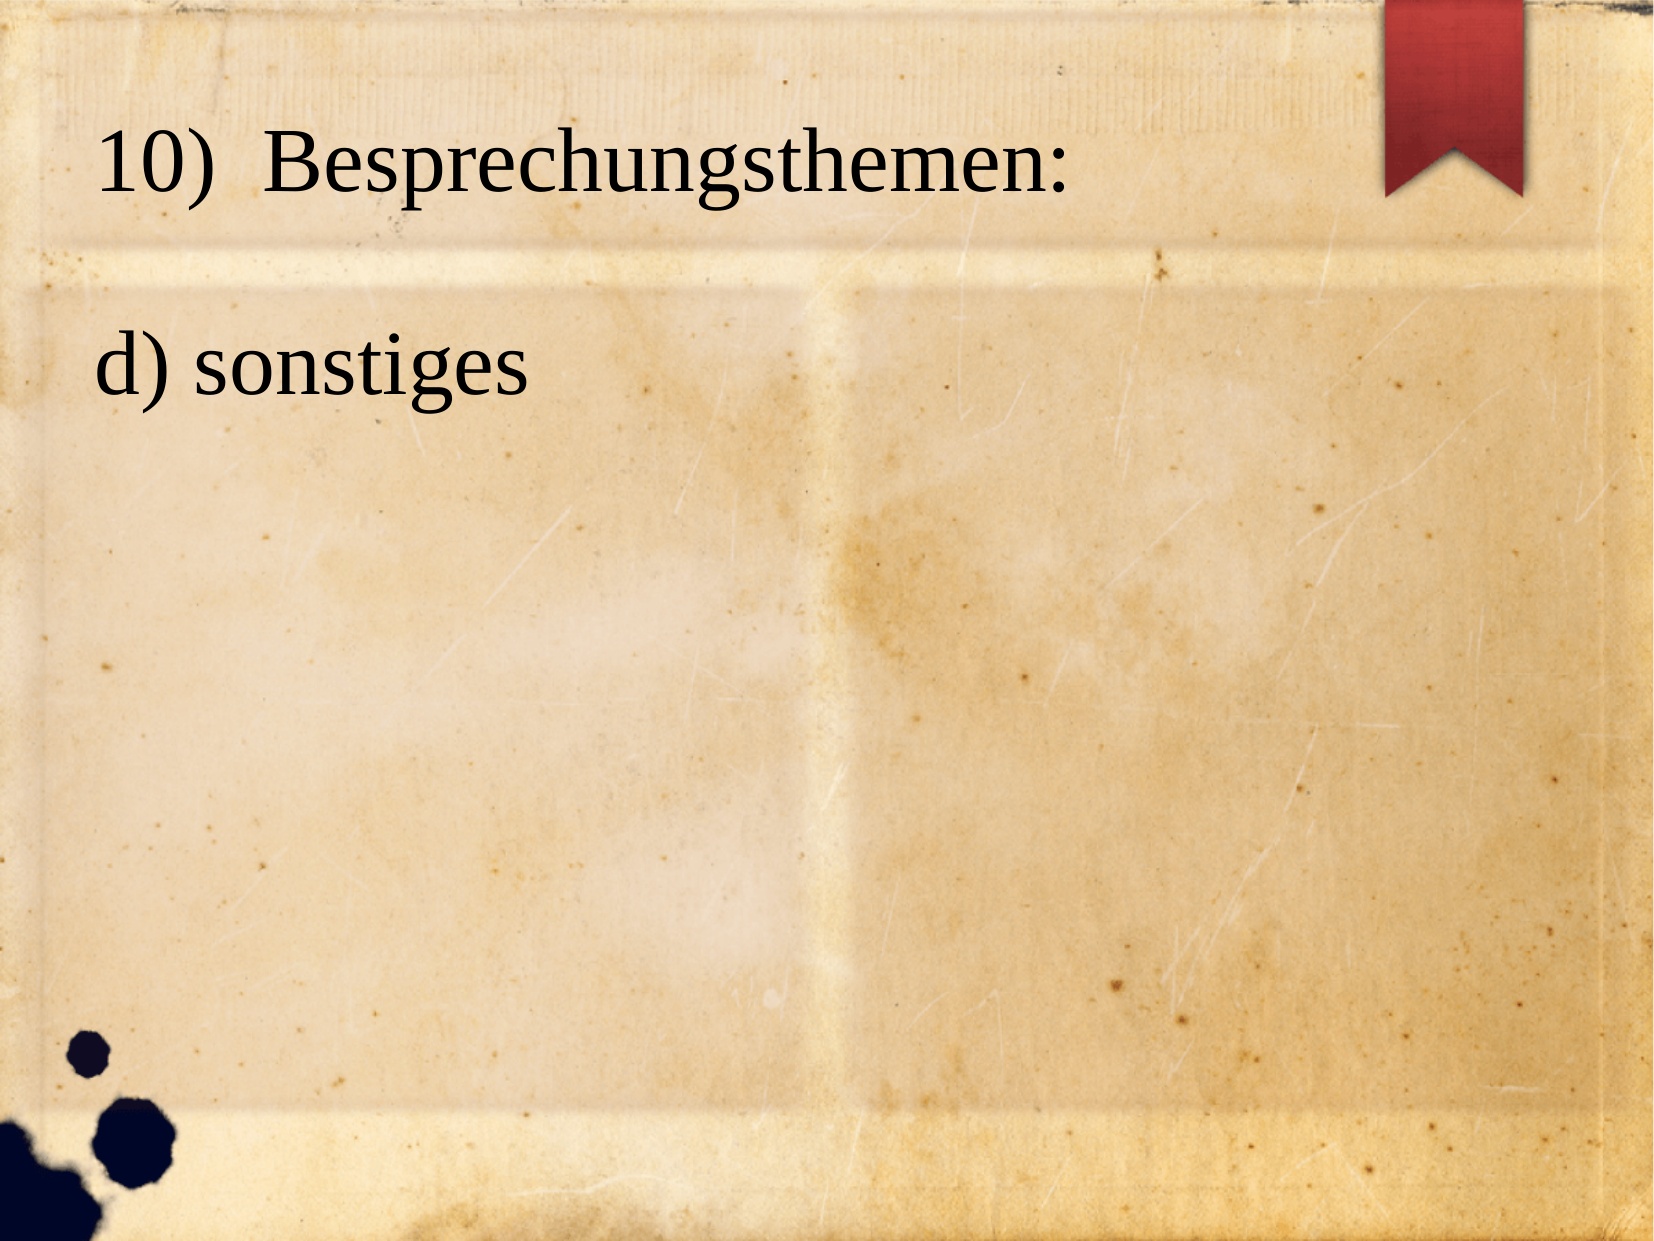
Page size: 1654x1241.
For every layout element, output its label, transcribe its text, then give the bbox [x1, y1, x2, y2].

picture [0, 0, 1654, 1241]
title 10) Besprechungsthemen: d) sonstiges [94, 109, 1359, 516]
